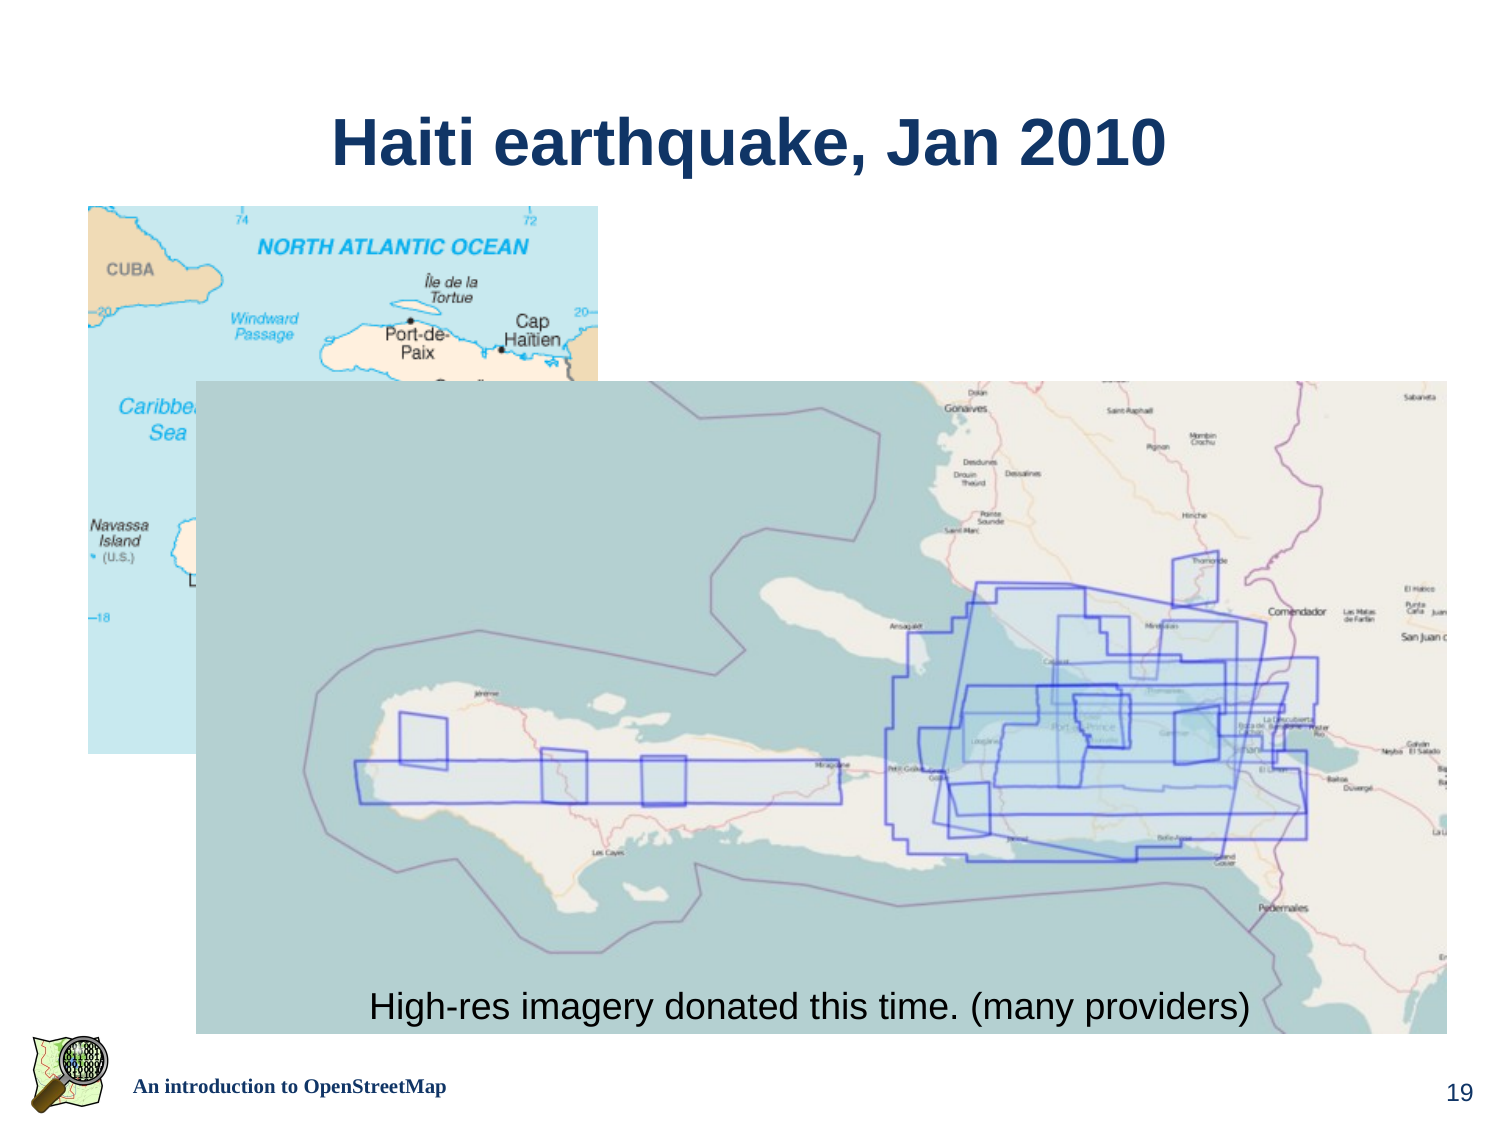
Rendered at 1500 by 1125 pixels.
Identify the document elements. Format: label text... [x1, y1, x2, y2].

text_box High-res imagery donated this time. (many providers) [354, 974, 1266, 1035]
picture [29, 1033, 110, 1114]
title Haiti earthquake, Jan 2010 [74, 44, 1425, 233]
picture [88, 206, 1447, 1034]
